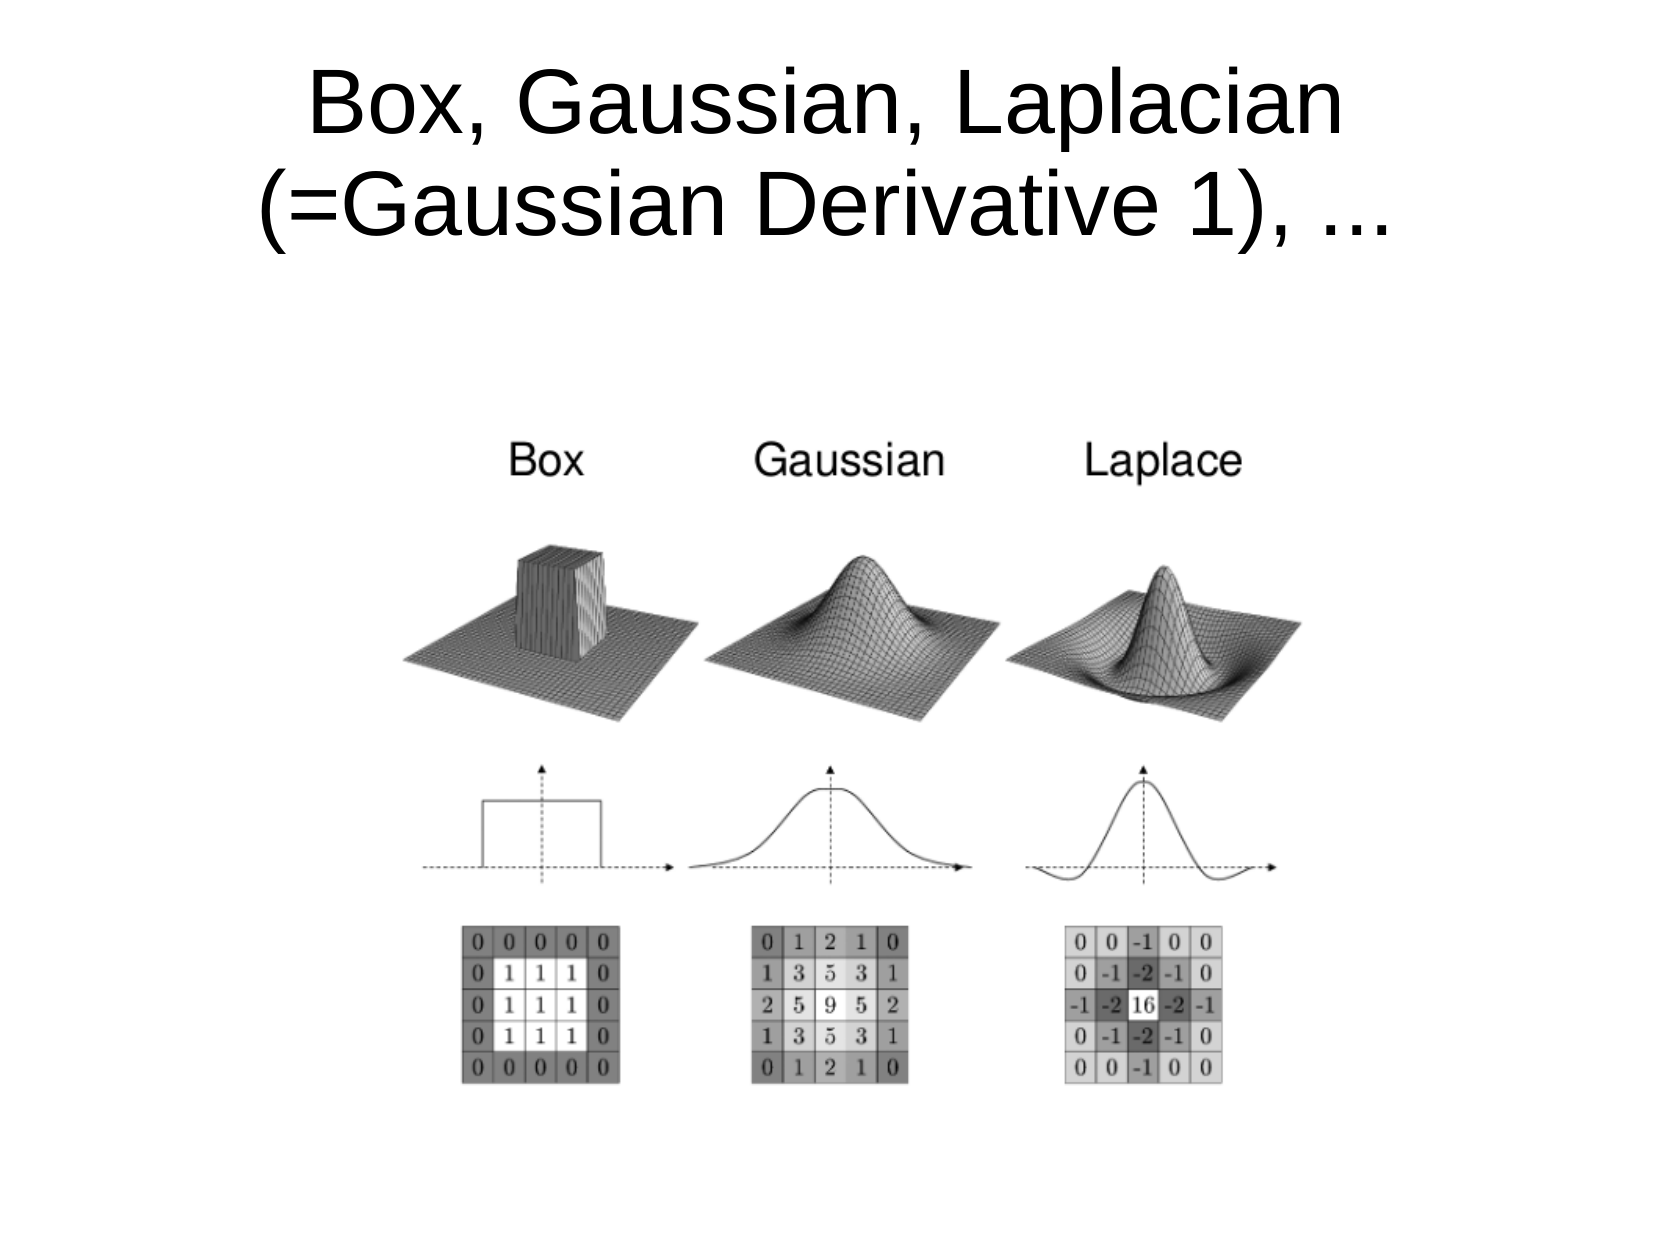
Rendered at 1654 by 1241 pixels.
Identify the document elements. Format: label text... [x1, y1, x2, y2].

picture [378, 413, 1306, 1096]
title Box, Gaussian, Laplacian (=Gaussian Derivative 1), ... [82, 49, 1571, 257]
